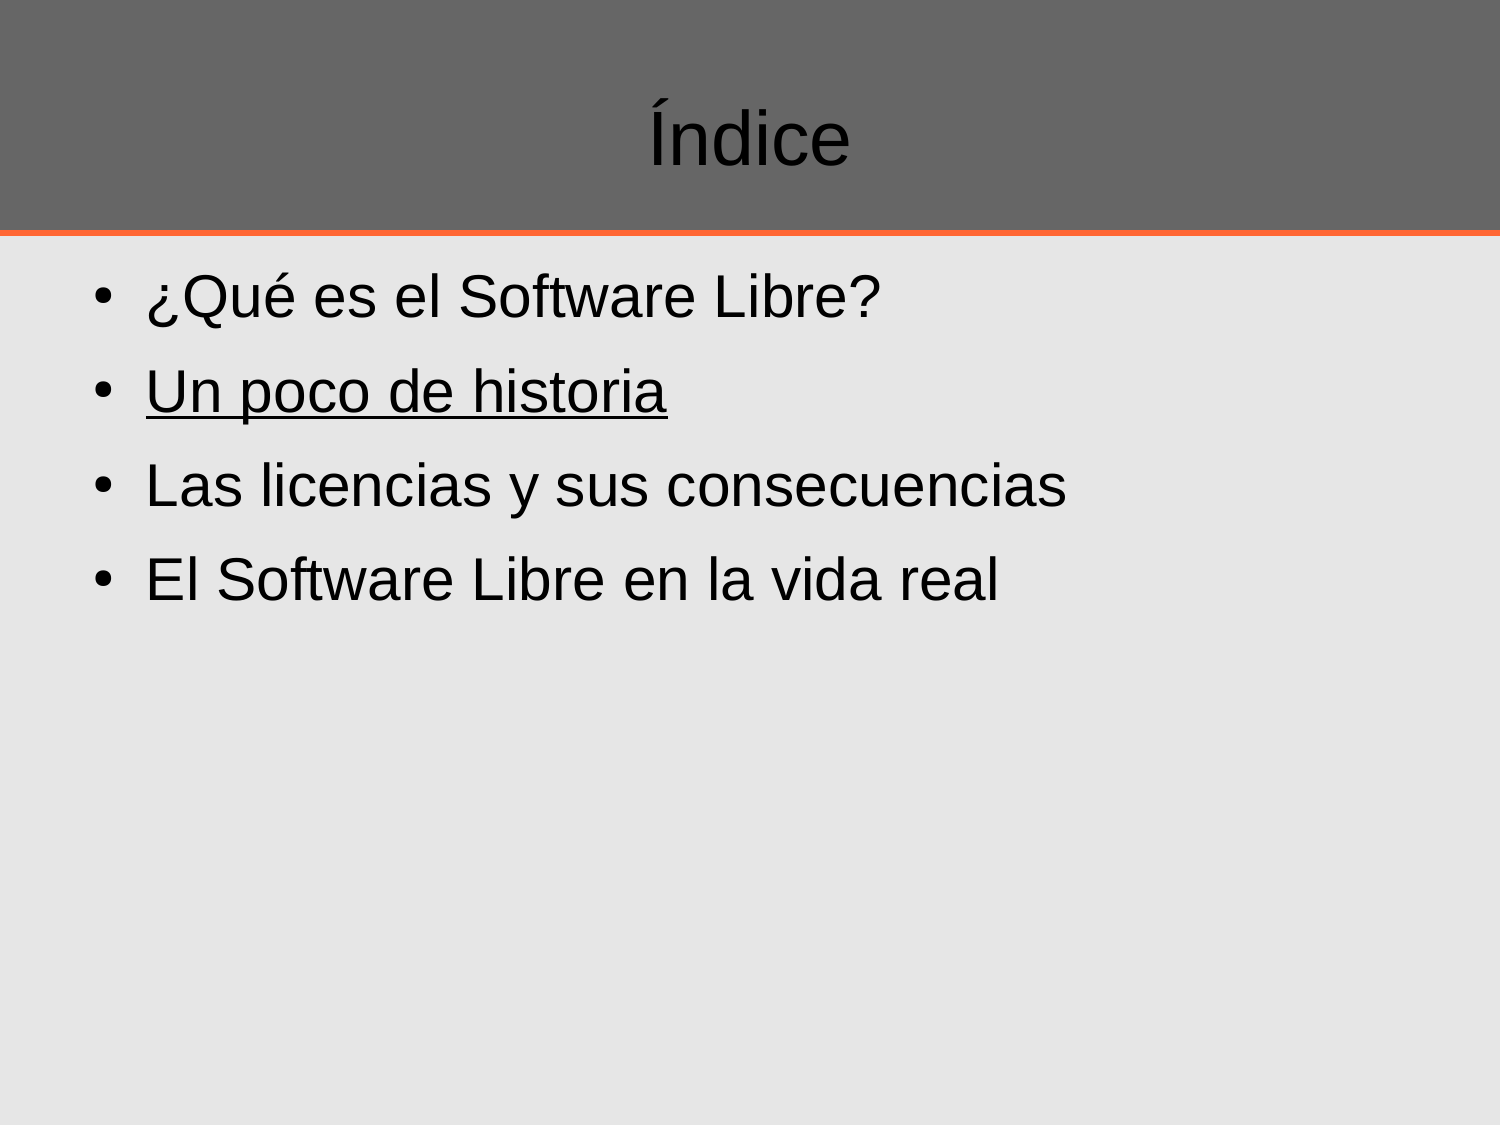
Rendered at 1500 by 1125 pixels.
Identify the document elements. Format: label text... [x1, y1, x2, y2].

list ¿Qué es el Software Libre? Un poco de historia Las licencias y sus consecuencias El Software Libre en la vida real [75, 263, 1425, 916]
title Índice [75, 44, 1425, 233]
